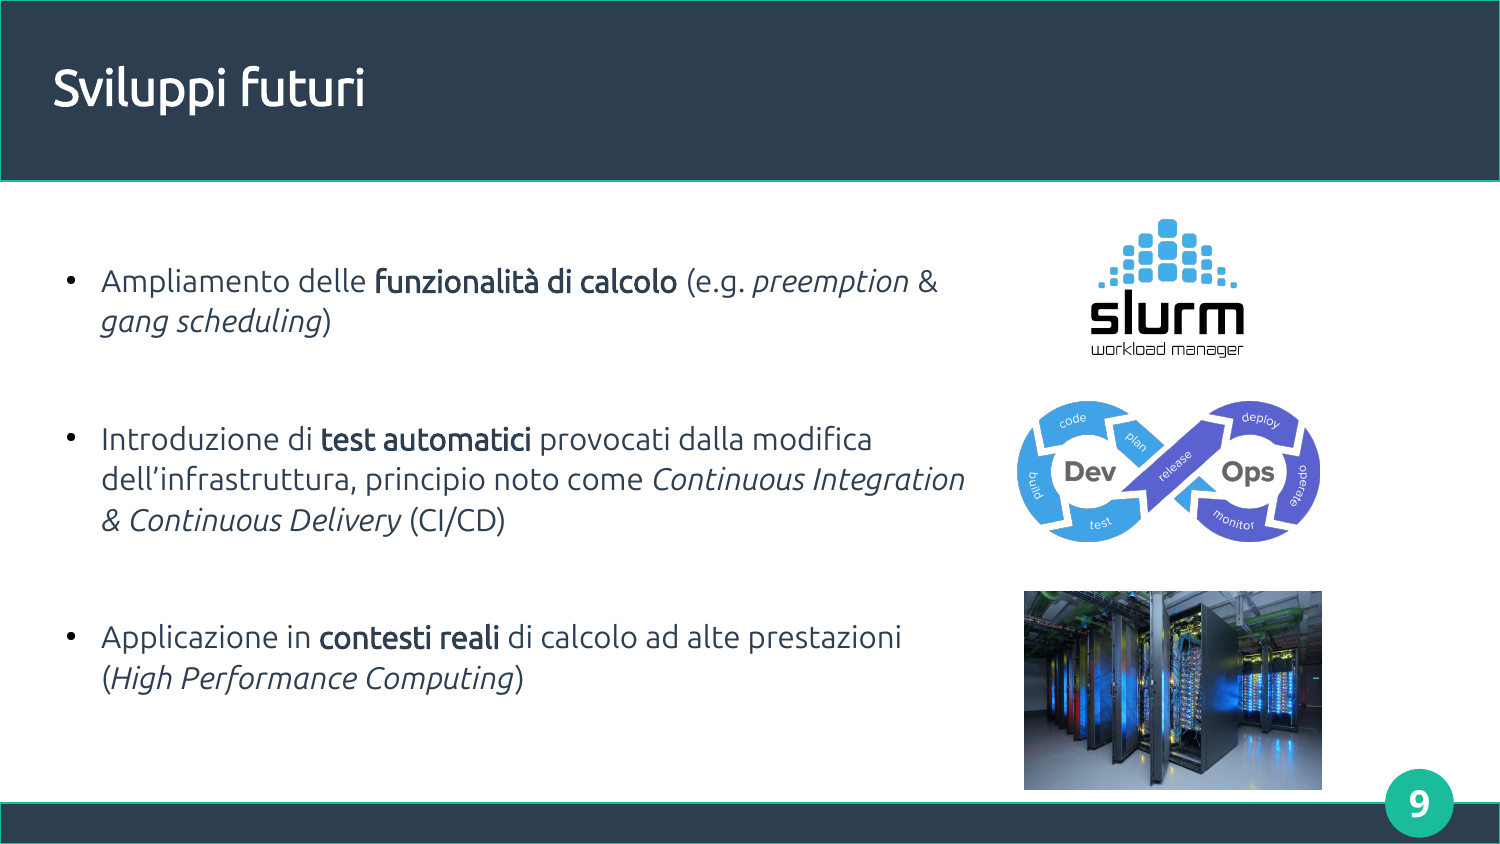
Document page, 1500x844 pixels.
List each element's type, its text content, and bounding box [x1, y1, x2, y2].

text_box Ampliamento delle funzionalità di calcolo (e.g. preemption & gang scheduling) Introduzione di test automatici provocati dalla modifica dell’infrastruttura, principio noto come Continuous Integration & Continuous Delivery (CI/CD) Applicazione in contesti reali di calcolo ad alte prestazioni (High Performance Computing) [50, 200, 982, 753]
title Sviluppi futuri [53, 33, 1447, 141]
picture [1024, 591, 1322, 790]
picture [1091, 219, 1244, 358]
picture [1017, 401, 1320, 542]
